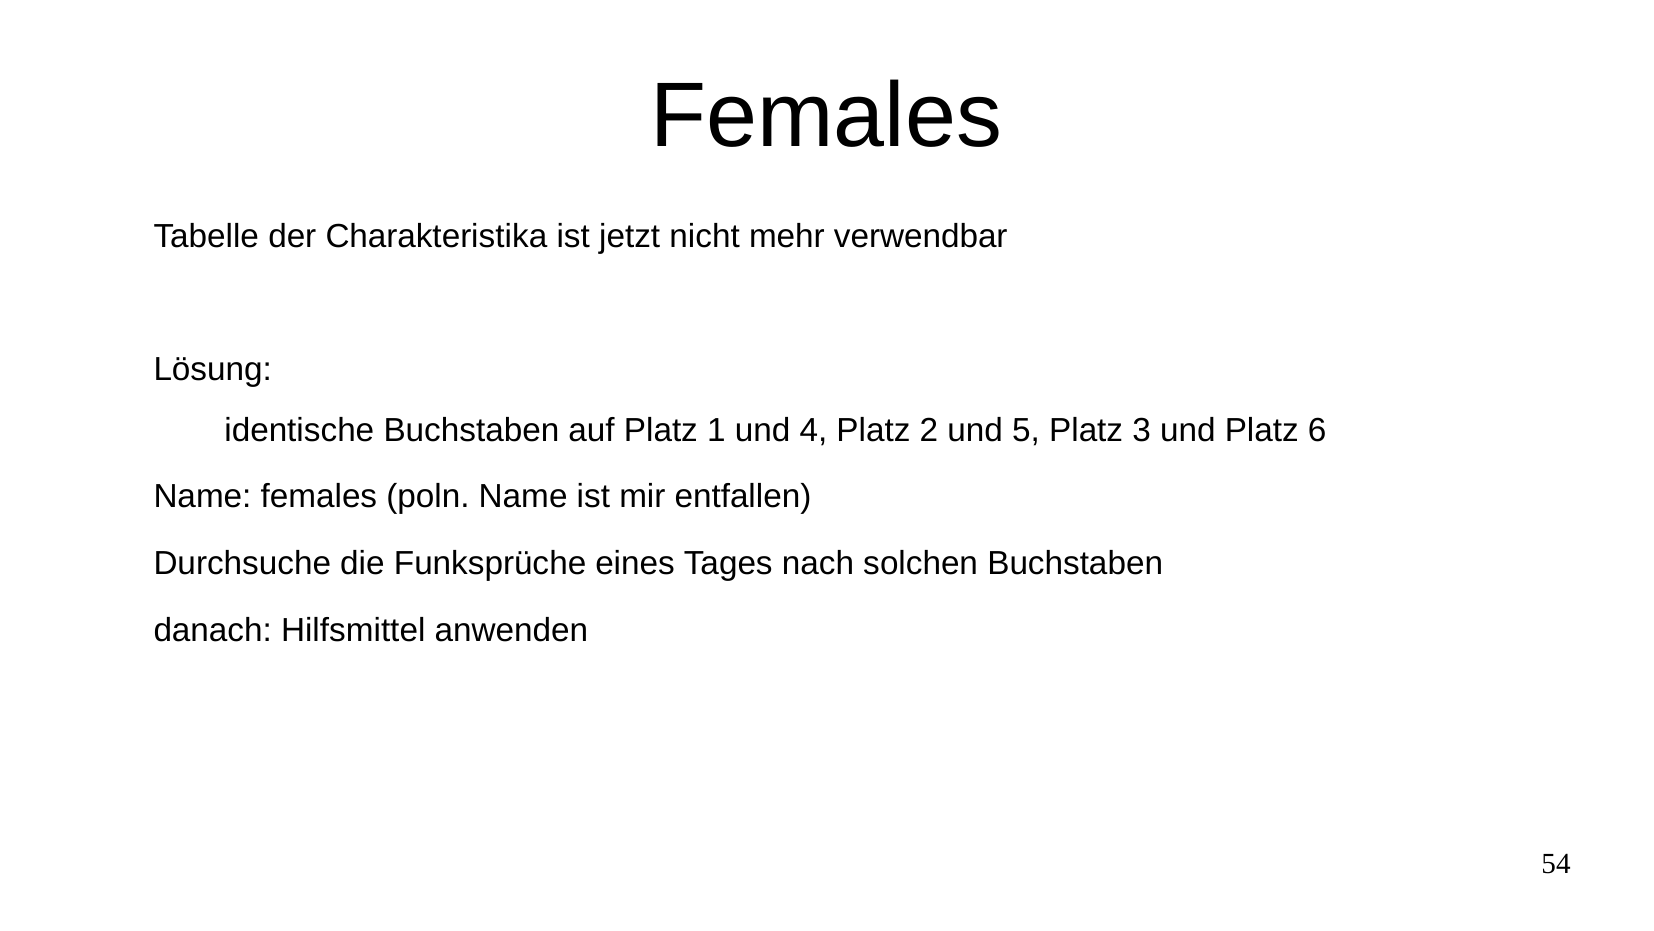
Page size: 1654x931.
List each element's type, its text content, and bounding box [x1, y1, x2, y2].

list Tabelle der Charakteristika ist jetzt nicht mehr verwendbar Lösung: identische Buchstaben auf Platz 1 und 4, Platz 2 und 5, Platz 3 und Platz 6 Name: females (poln. Name ist mir entfallen) Durchsuche die Funksprüche eines Tages nach solchen Buchstaben danach: Hilfsmittel anwenden [82, 217, 1571, 758]
title Females [82, 37, 1571, 193]
